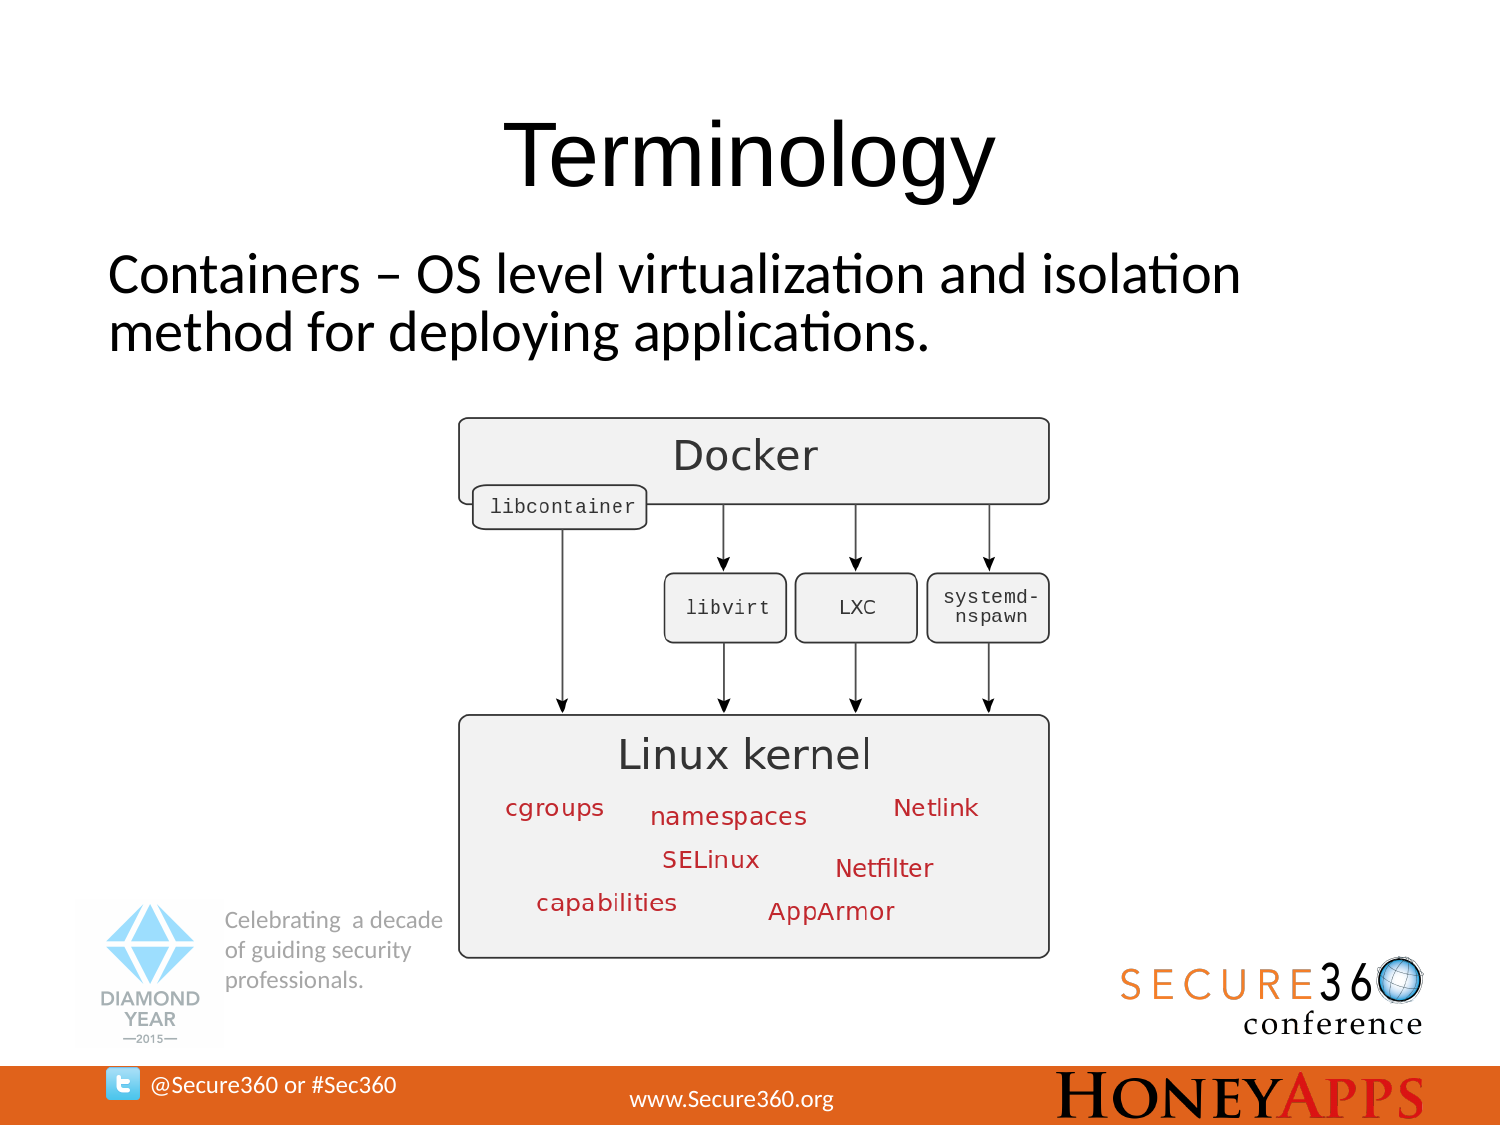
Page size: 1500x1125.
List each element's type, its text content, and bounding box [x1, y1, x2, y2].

picture [1004, 956, 1486, 1125]
picture [75, 899, 224, 1048]
picture [106, 1067, 140, 1100]
title Terminology [112, 99, 1388, 211]
text_box Containers – OS level virtualization and isolation method for deploying applications. [93, 242, 1418, 418]
picture [441, 400, 1066, 976]
